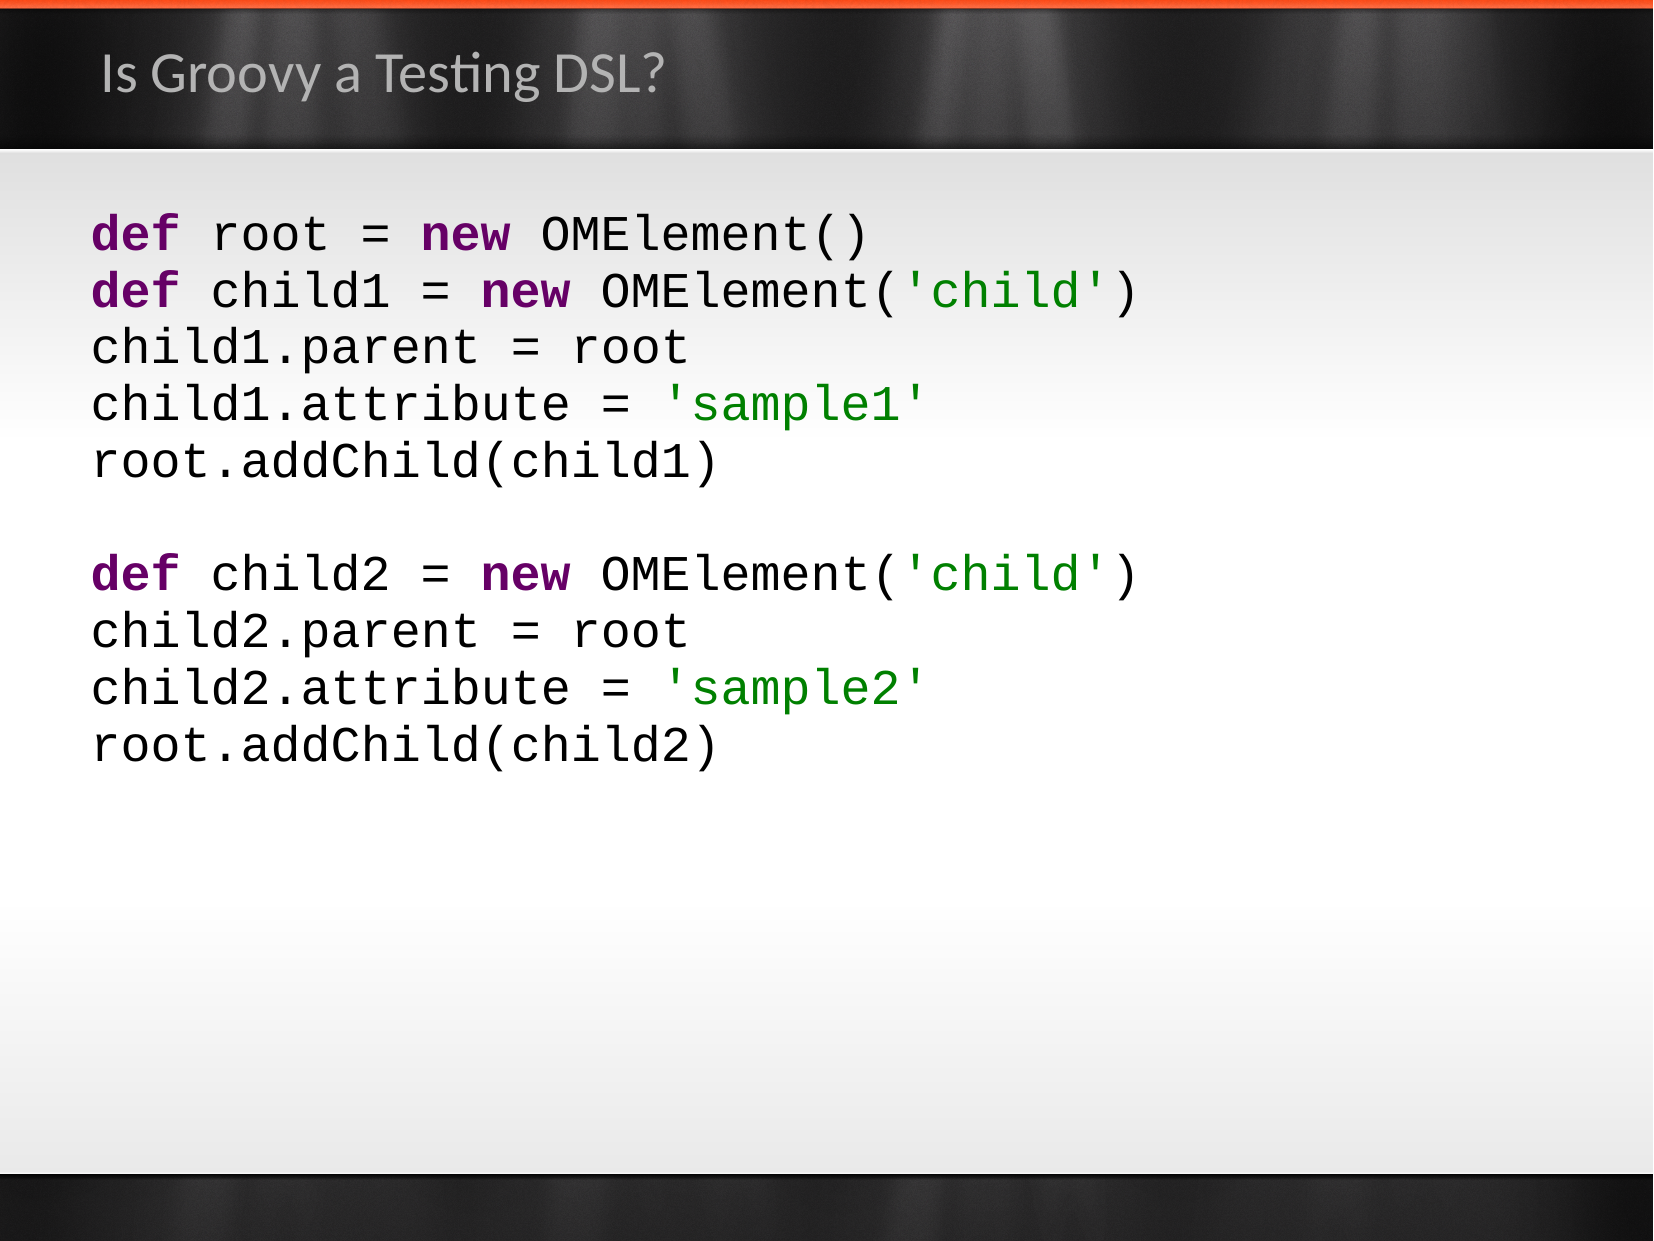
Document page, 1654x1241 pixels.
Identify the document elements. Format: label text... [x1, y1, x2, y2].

title Is Groovy a Testing DSL? [100, 6, 1588, 151]
list def root = new OMElement() def child1 = new OMElement('child') child1.parent = root child1.attribute = 'sample1' root.addChild(child1) def child2 = new OMElement('child') child2.parent = root child2.attribute = 'sample2' root.addChild(child2) [90, 208, 1538, 1117]
picture [0, 0, 1653, 1241]
